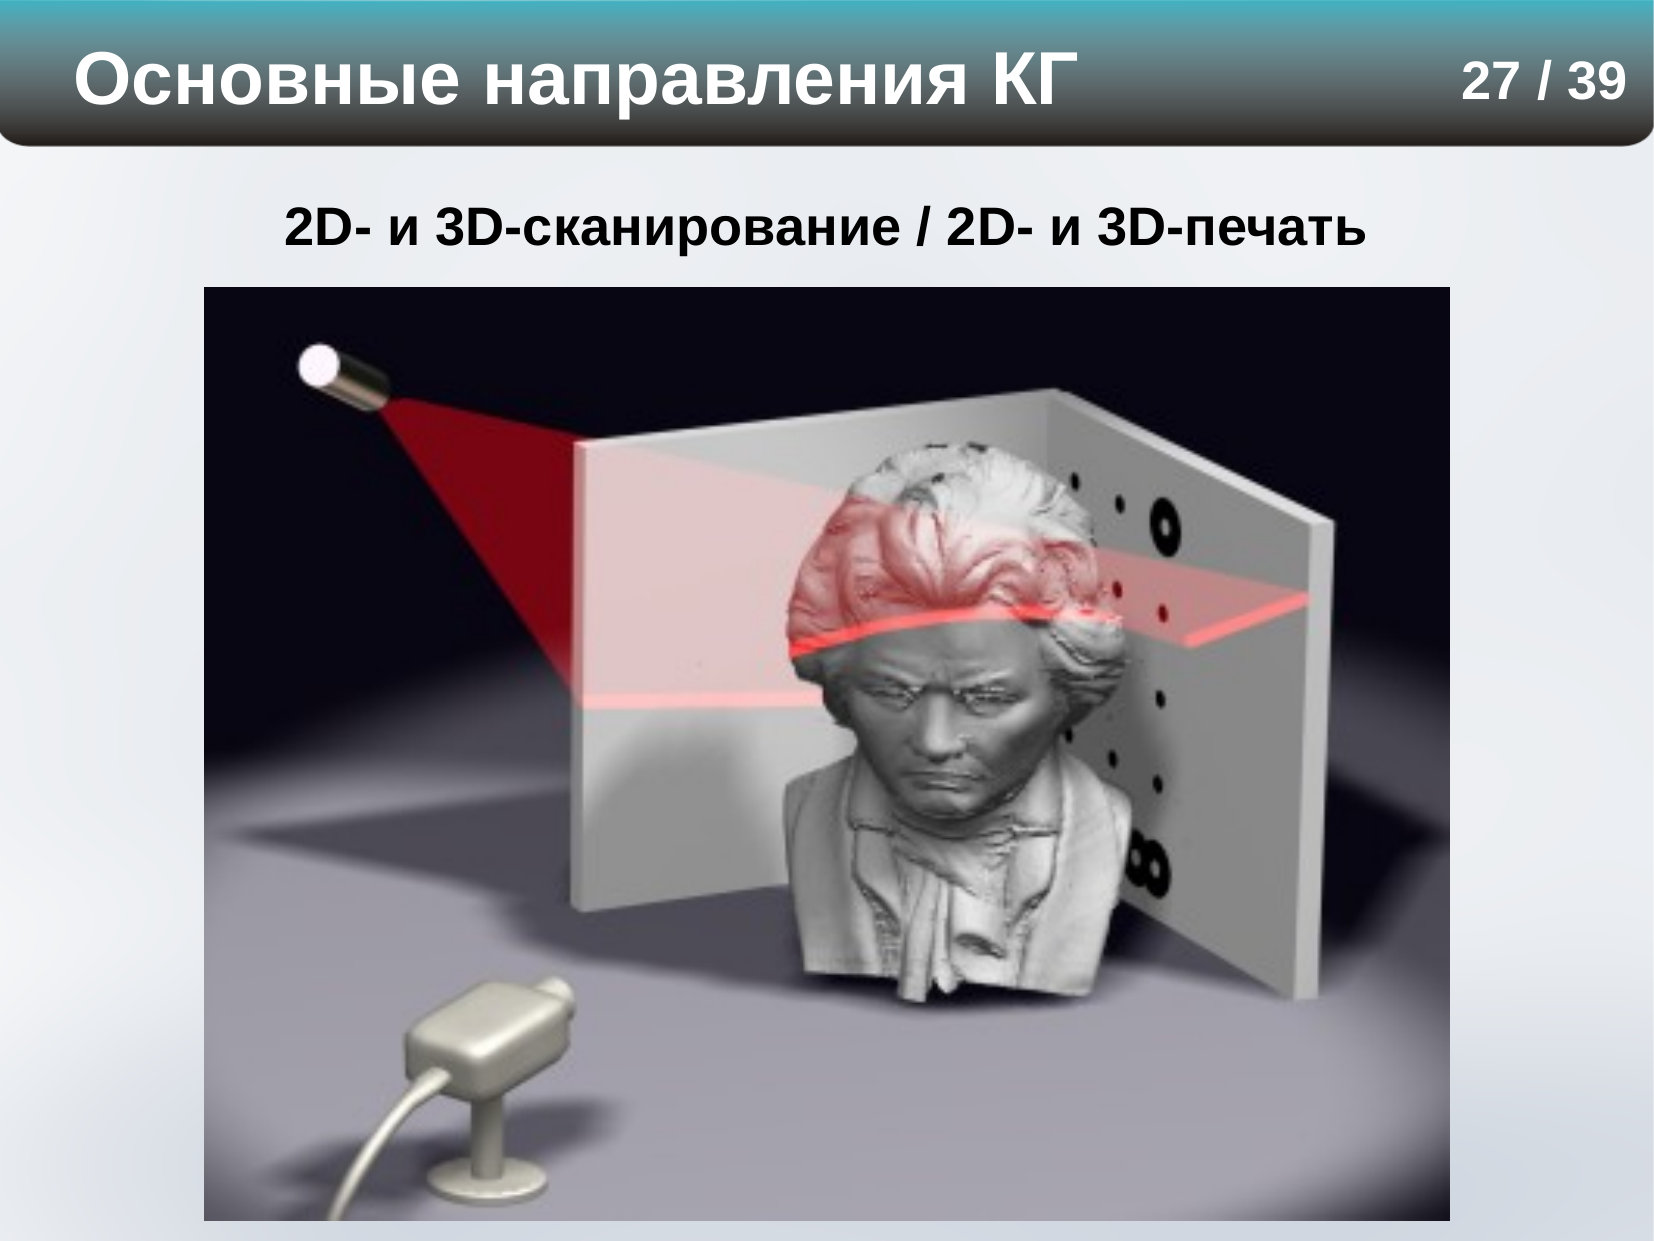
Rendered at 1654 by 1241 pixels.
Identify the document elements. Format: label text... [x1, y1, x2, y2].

text_box 2D- и 3D-сканирование / 2D- и 3D-печать [103, 189, 1551, 265]
text_box Основные направления КГ [59, 29, 1329, 129]
picture [0, 0, 1654, 1241]
text_box <number> / 39 [1446, 42, 1654, 179]
